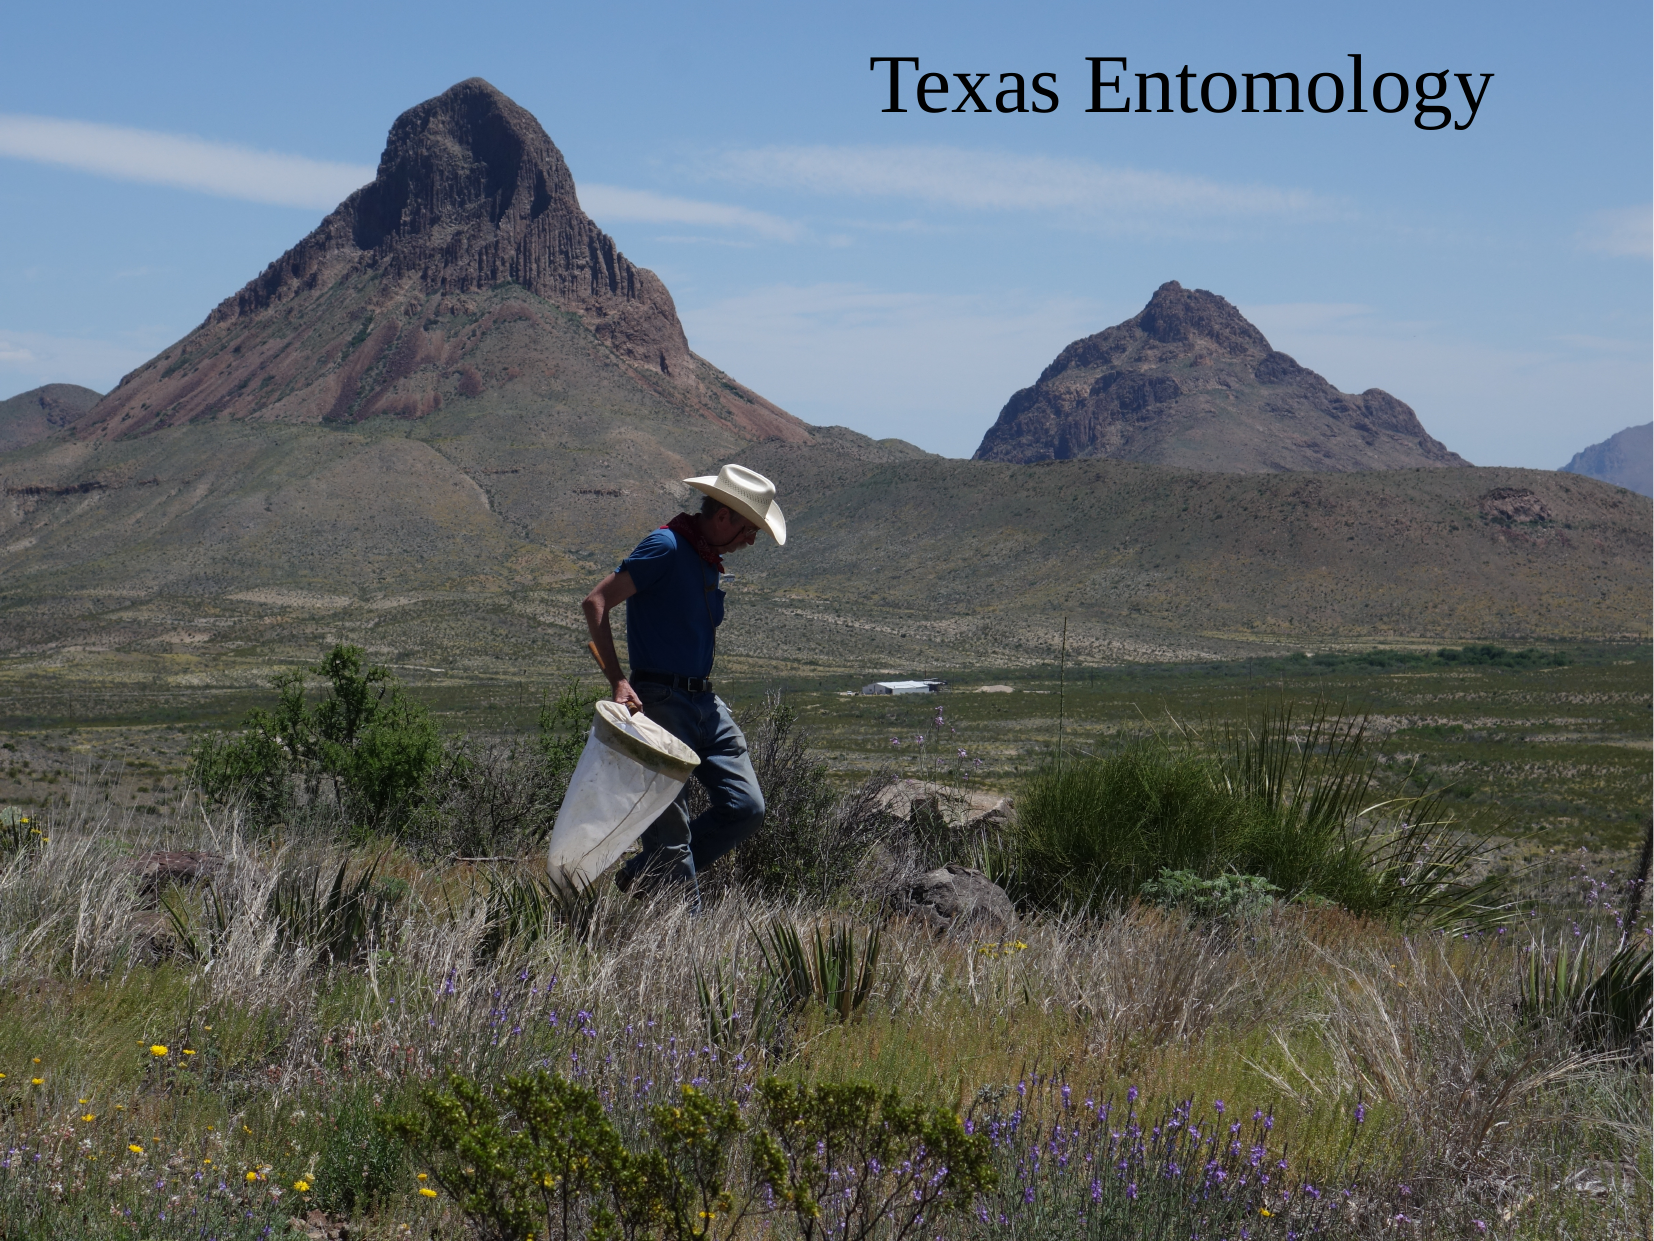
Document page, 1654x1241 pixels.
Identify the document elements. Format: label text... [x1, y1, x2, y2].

picture [0, 0, 1654, 1241]
text_box Texas Entomology [854, 31, 1511, 139]
